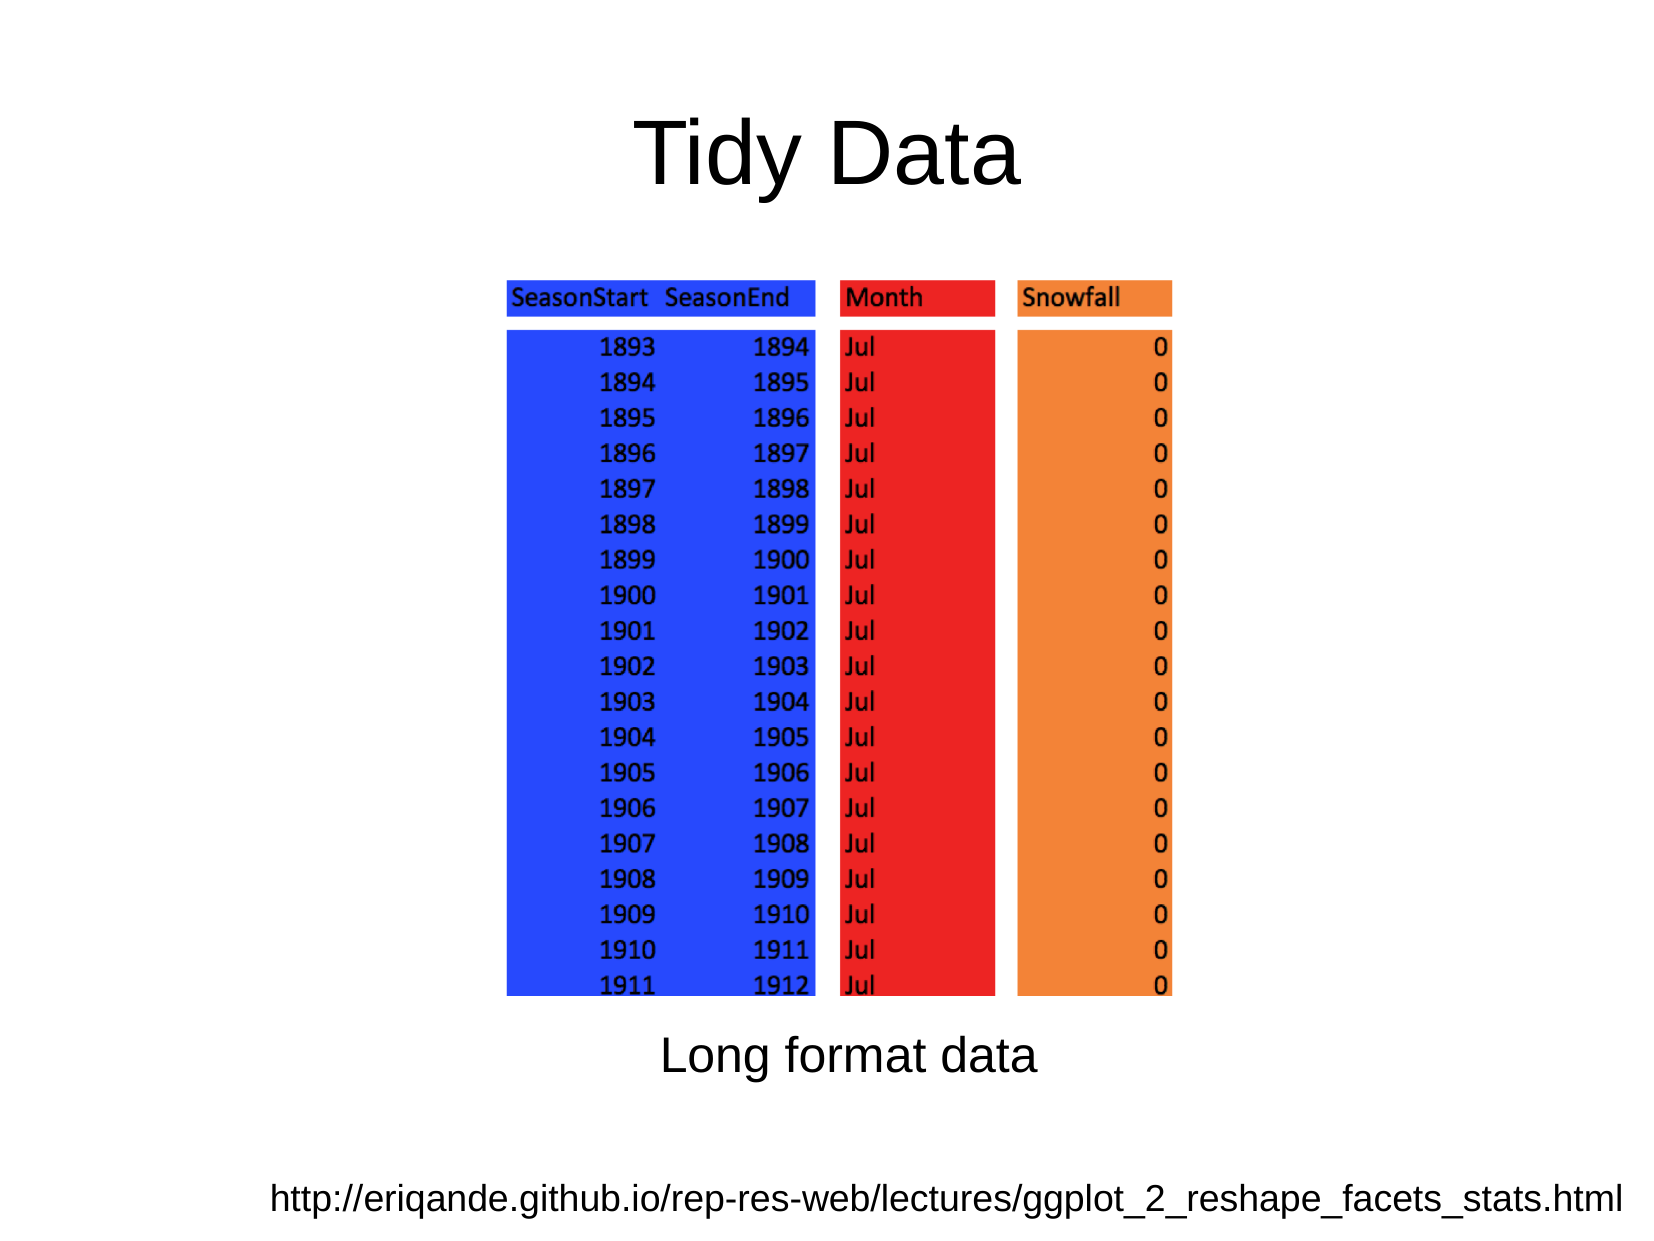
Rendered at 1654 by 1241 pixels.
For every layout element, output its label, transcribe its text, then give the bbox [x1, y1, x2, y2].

text_box http://eriqande.github.io/rep-res-web/lectures/ggplot_2_reshape_facets_stats.html [255, 1170, 1639, 1227]
picture [165, 255, 1516, 996]
title Tidy Data [82, 49, 1571, 257]
text_box Long format data [645, 1020, 1053, 1091]
